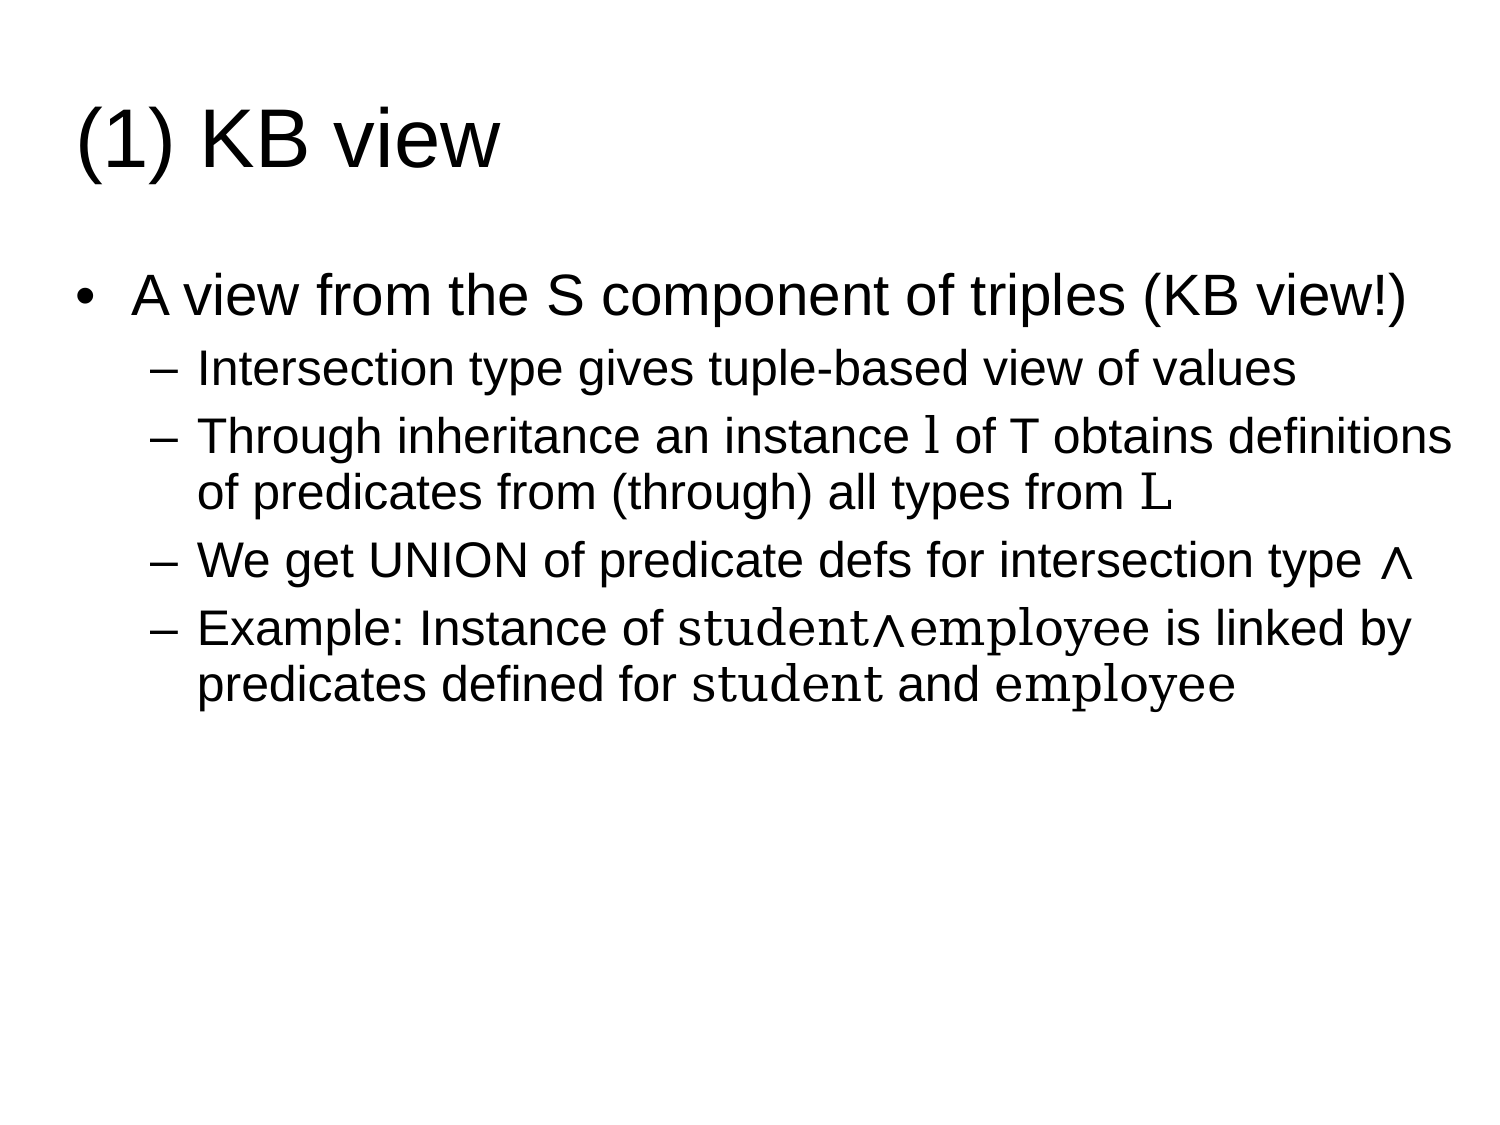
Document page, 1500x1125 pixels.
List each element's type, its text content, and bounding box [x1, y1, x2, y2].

title (1) KB view [75, 45, 1426, 233]
list A view from the S component of triples (KB view!) Intersection type gives tuple-based view of values Through inheritance an instance l of T obtains definitions of predicates from (through) all types from L We get UNION of predicate defs for intersection type ∧ Example: Instance of student∧employee is linked by predicates defined for student and employee [75, 262, 1477, 1025]
